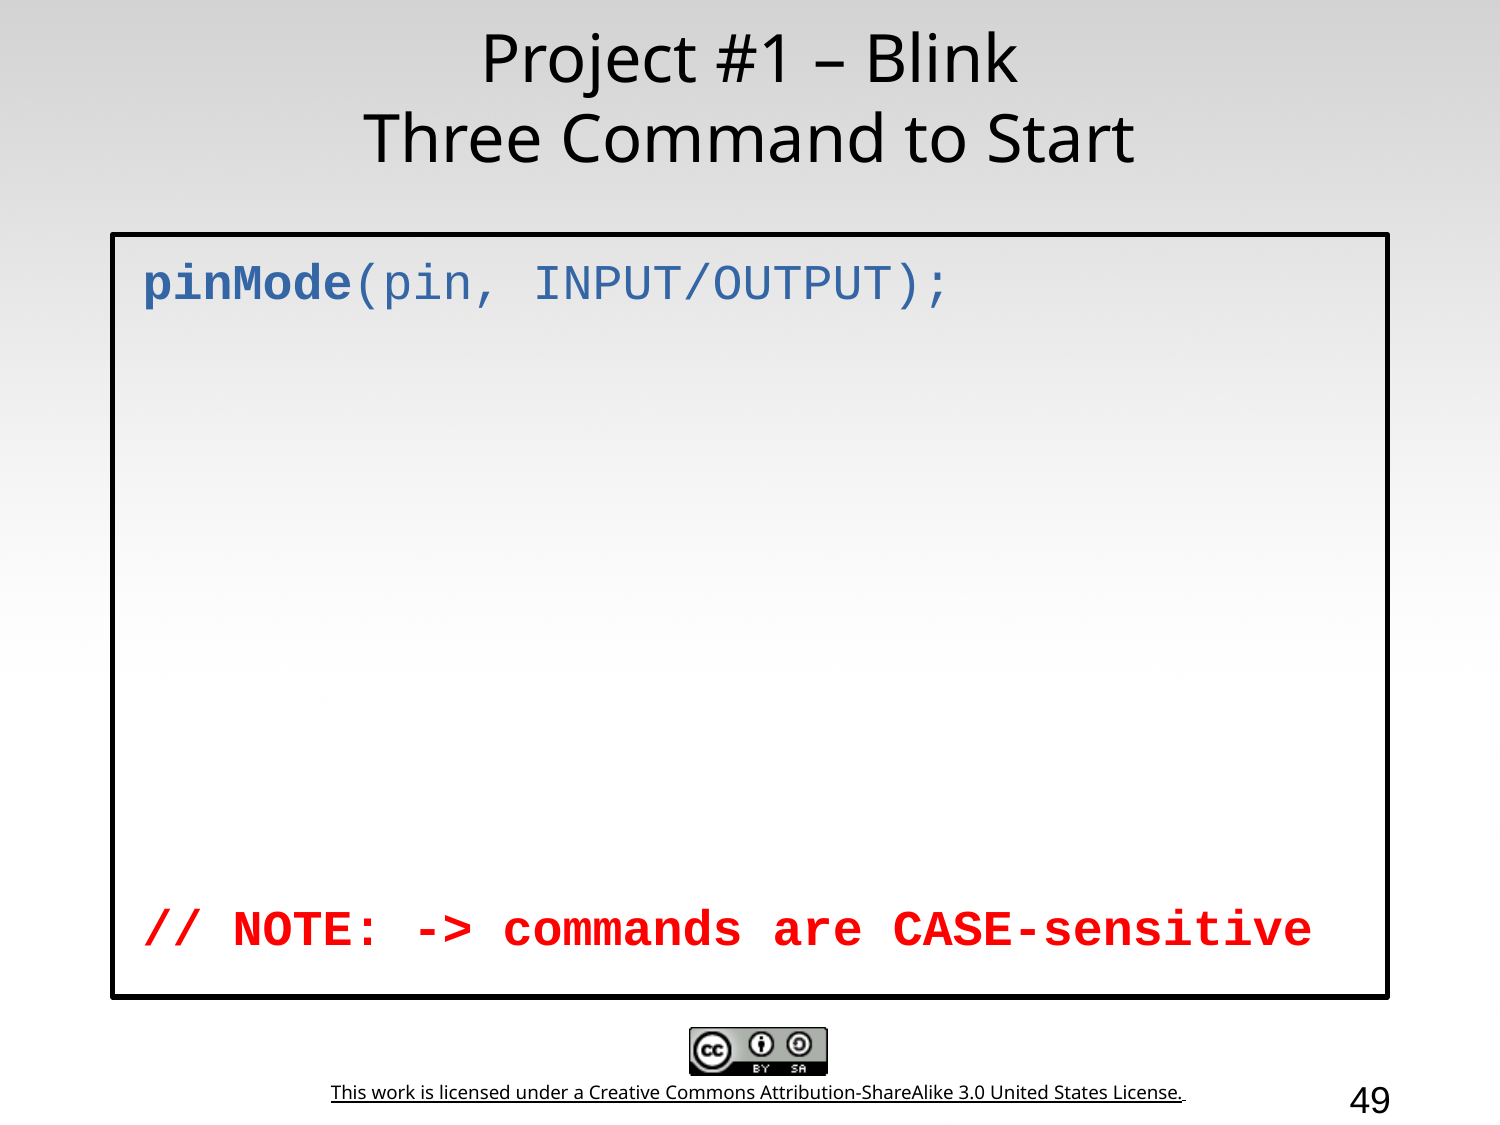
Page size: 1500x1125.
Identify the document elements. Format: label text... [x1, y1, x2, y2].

title Project #1 – Blink Three Command to Start [112, 2, 1388, 190]
picture [0, 0, 1500, 1125]
list pinMode(pin, INPUT/OUTPUT); // NOTE: -> commands are CASE-sensitive [112, 234, 1388, 998]
